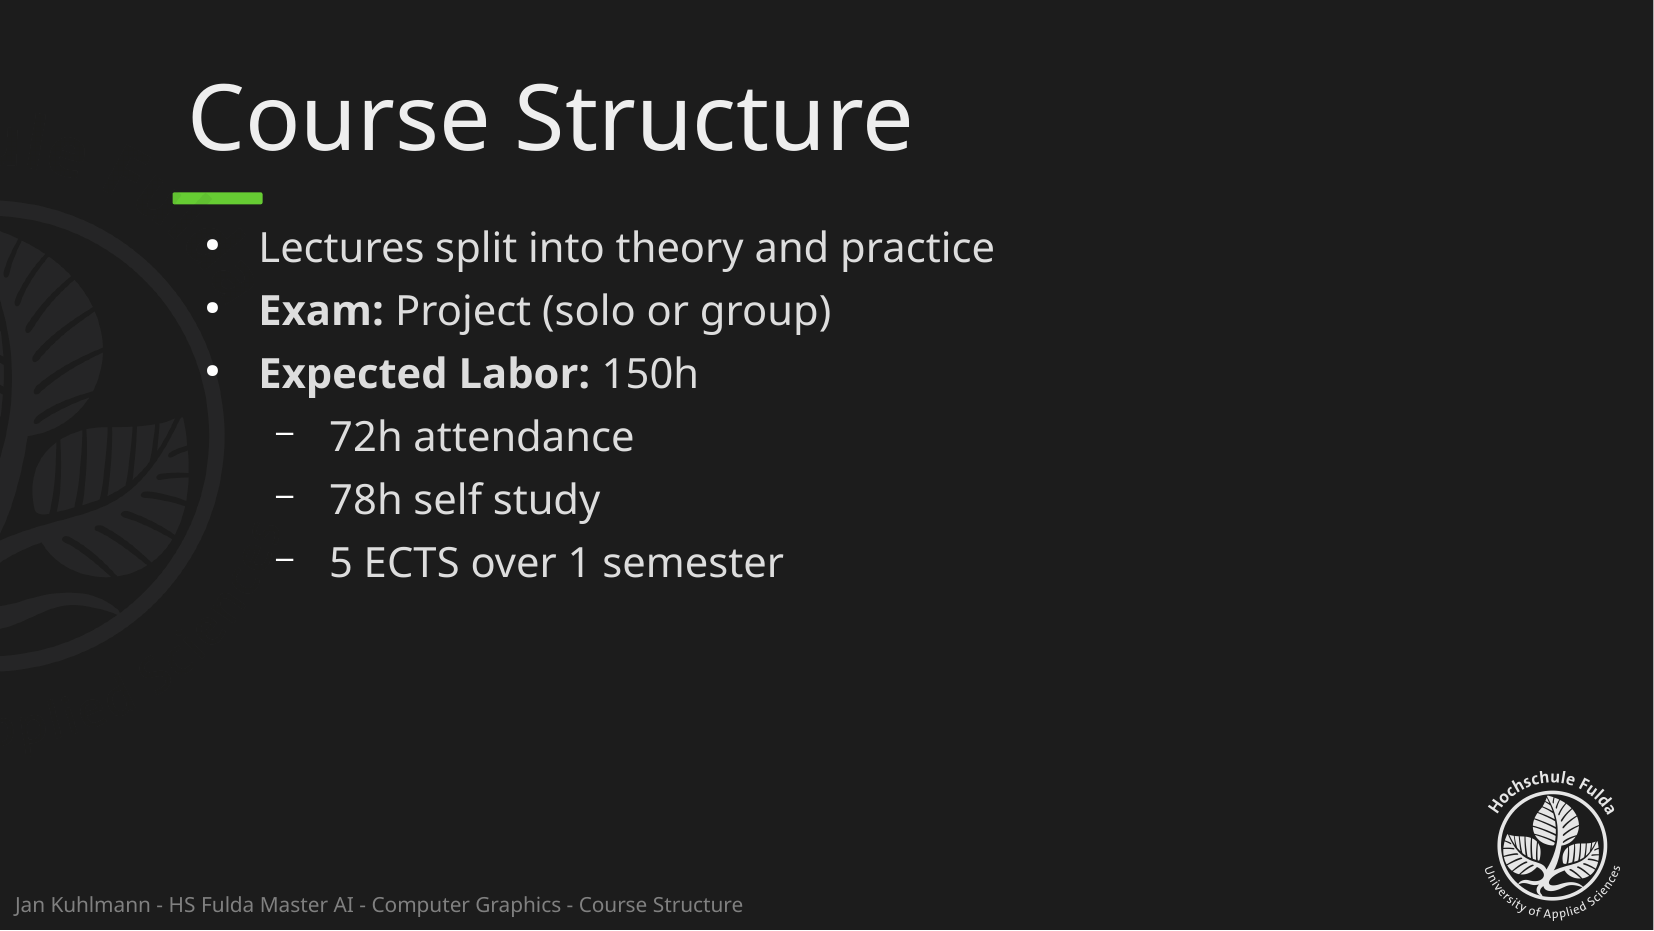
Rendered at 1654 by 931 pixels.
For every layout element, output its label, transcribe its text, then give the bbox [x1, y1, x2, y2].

title Course Structure [187, 37, 1571, 193]
picture [1485, 771, 1620, 921]
list Lectures split into theory and practice Exam: Project (solo or group) Expected Labor: 150h 72h attendance 78h self study 5 ECTS over 1 semester [187, 217, 1571, 758]
